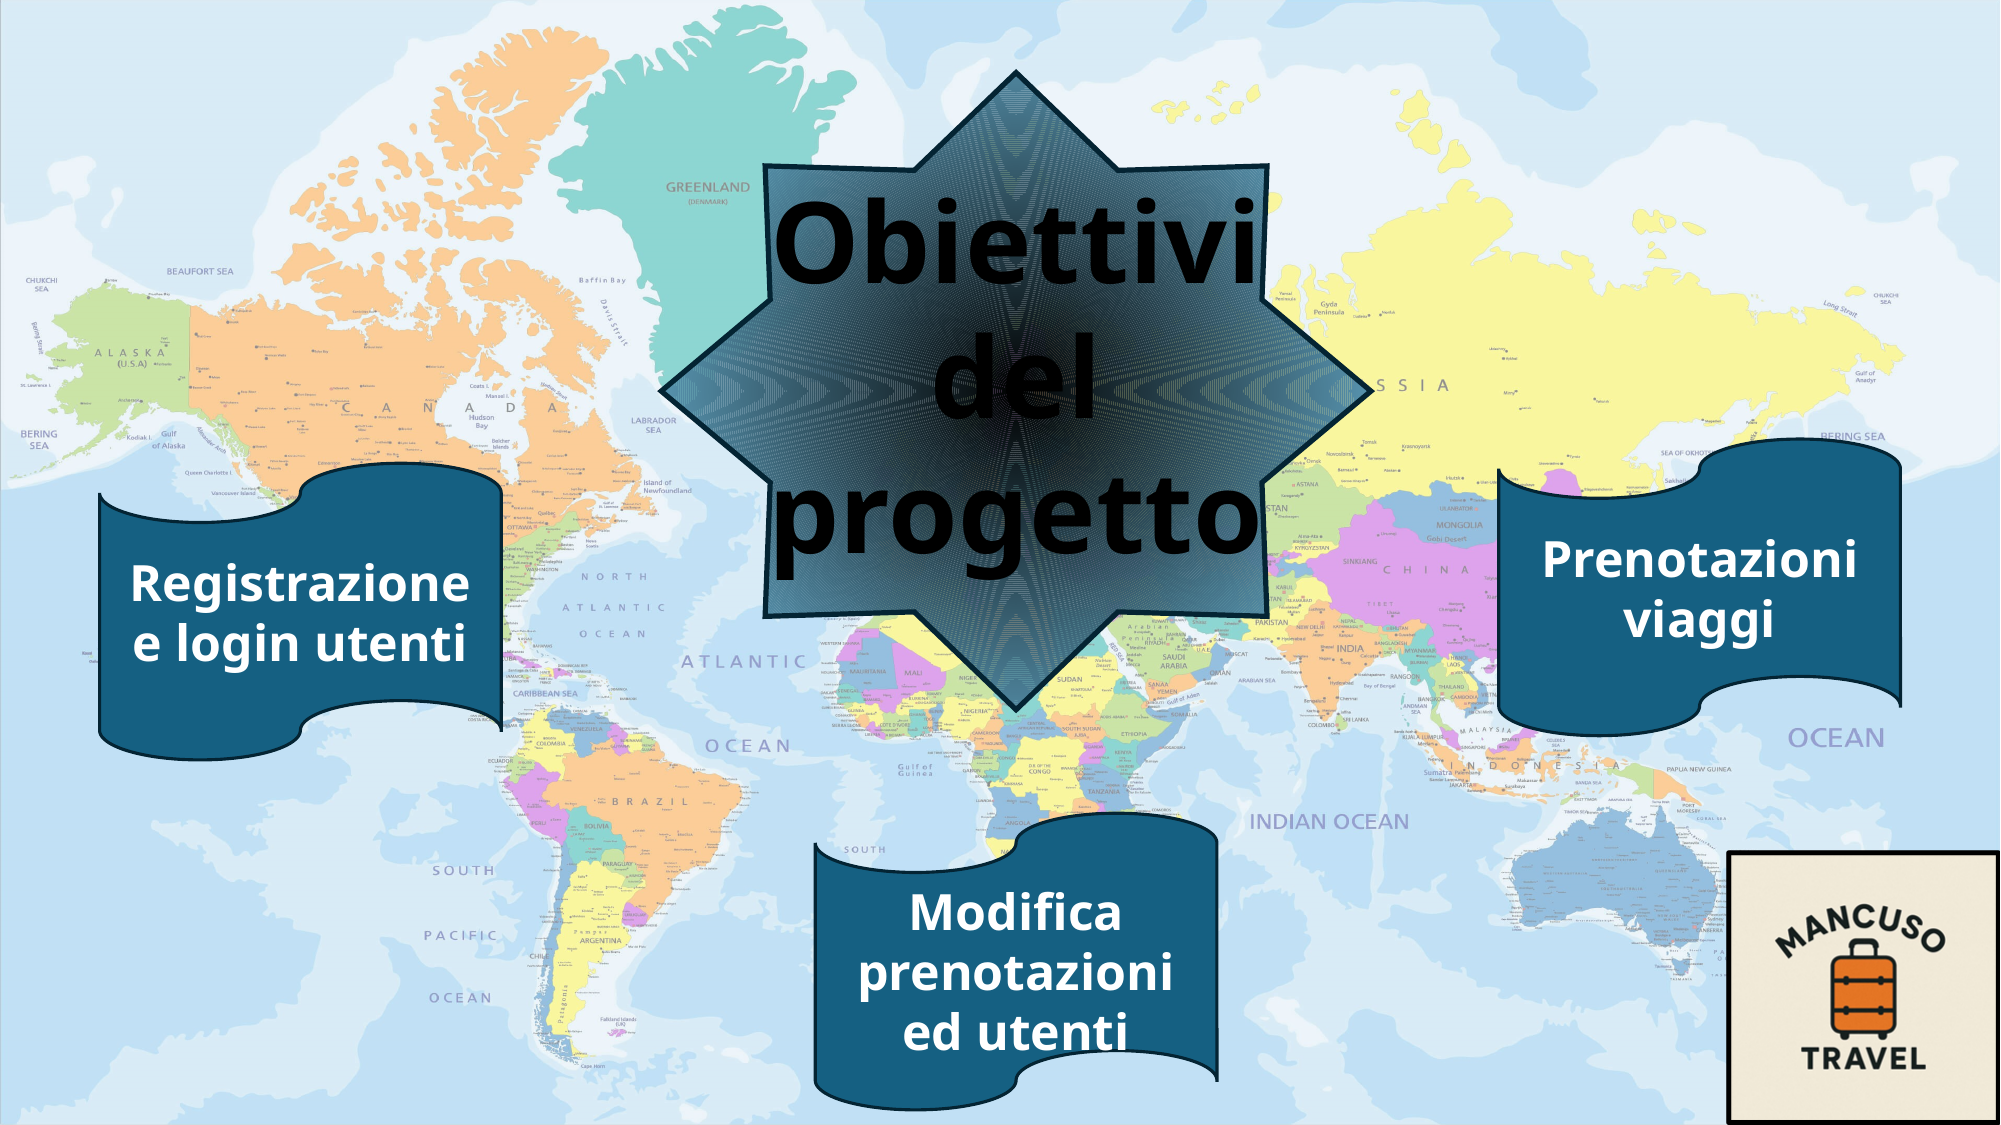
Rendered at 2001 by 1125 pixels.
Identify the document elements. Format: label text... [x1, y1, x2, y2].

text_box Modifica prenotazioni ed utenti [815, 813, 1217, 1110]
text_box [661, 323, 742, 459]
picture [1726, 850, 2000, 1125]
text_box Registrazione e login utenti [99, 463, 502, 760]
text_box Prenotazioni viaggi [1498, 439, 1901, 736]
text_box Obiettivi del progetto [742, 163, 1290, 588]
text_box [921, 72, 1111, 163]
text_box [1290, 323, 1371, 460]
text_box [765, 588, 1268, 710]
